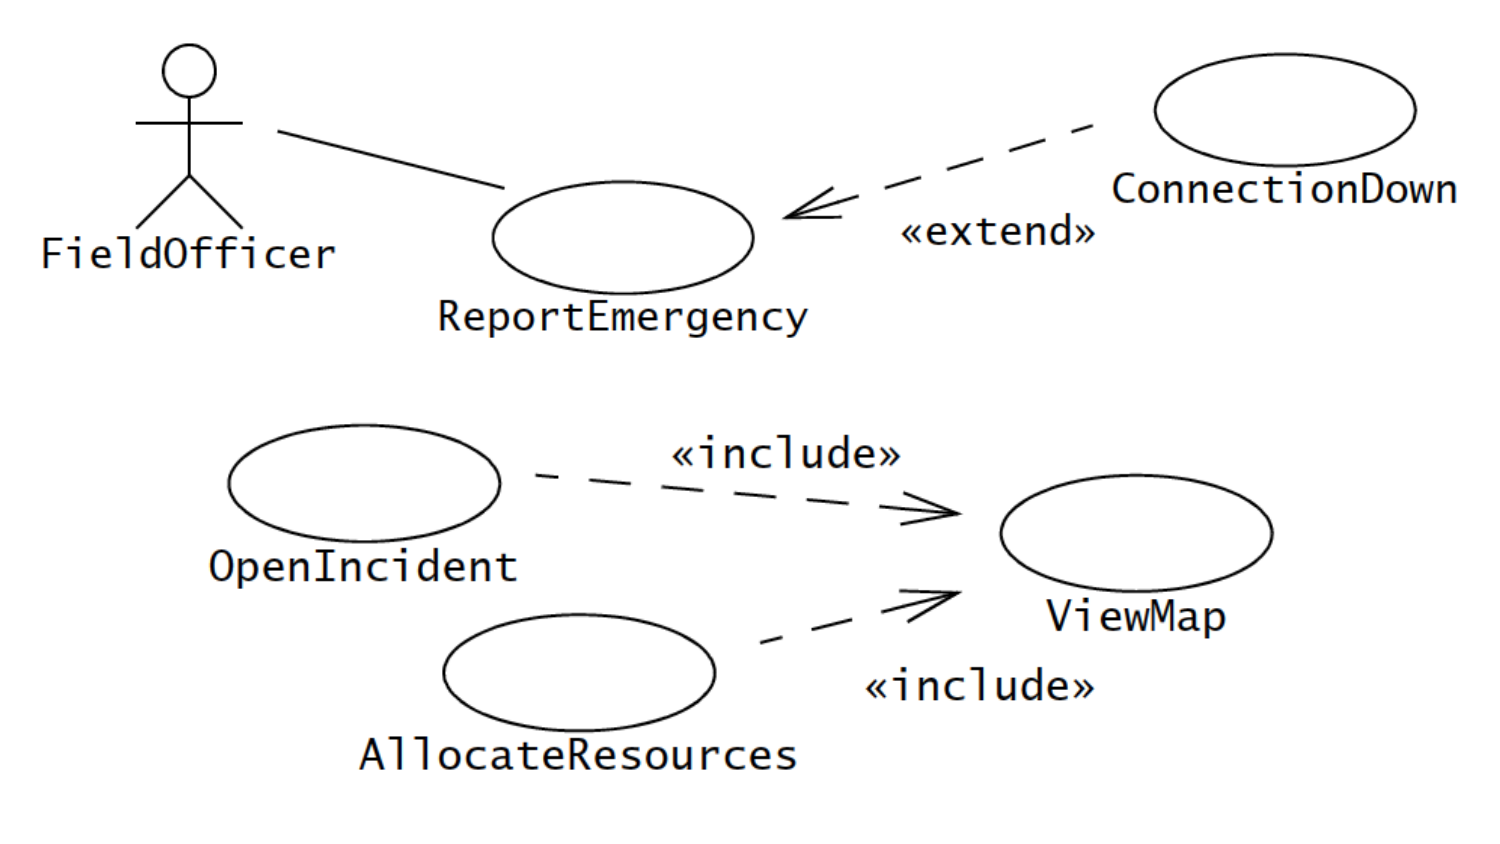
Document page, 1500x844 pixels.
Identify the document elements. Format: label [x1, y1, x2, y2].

picture [0, 35, 1500, 364]
picture [200, 411, 1300, 794]
